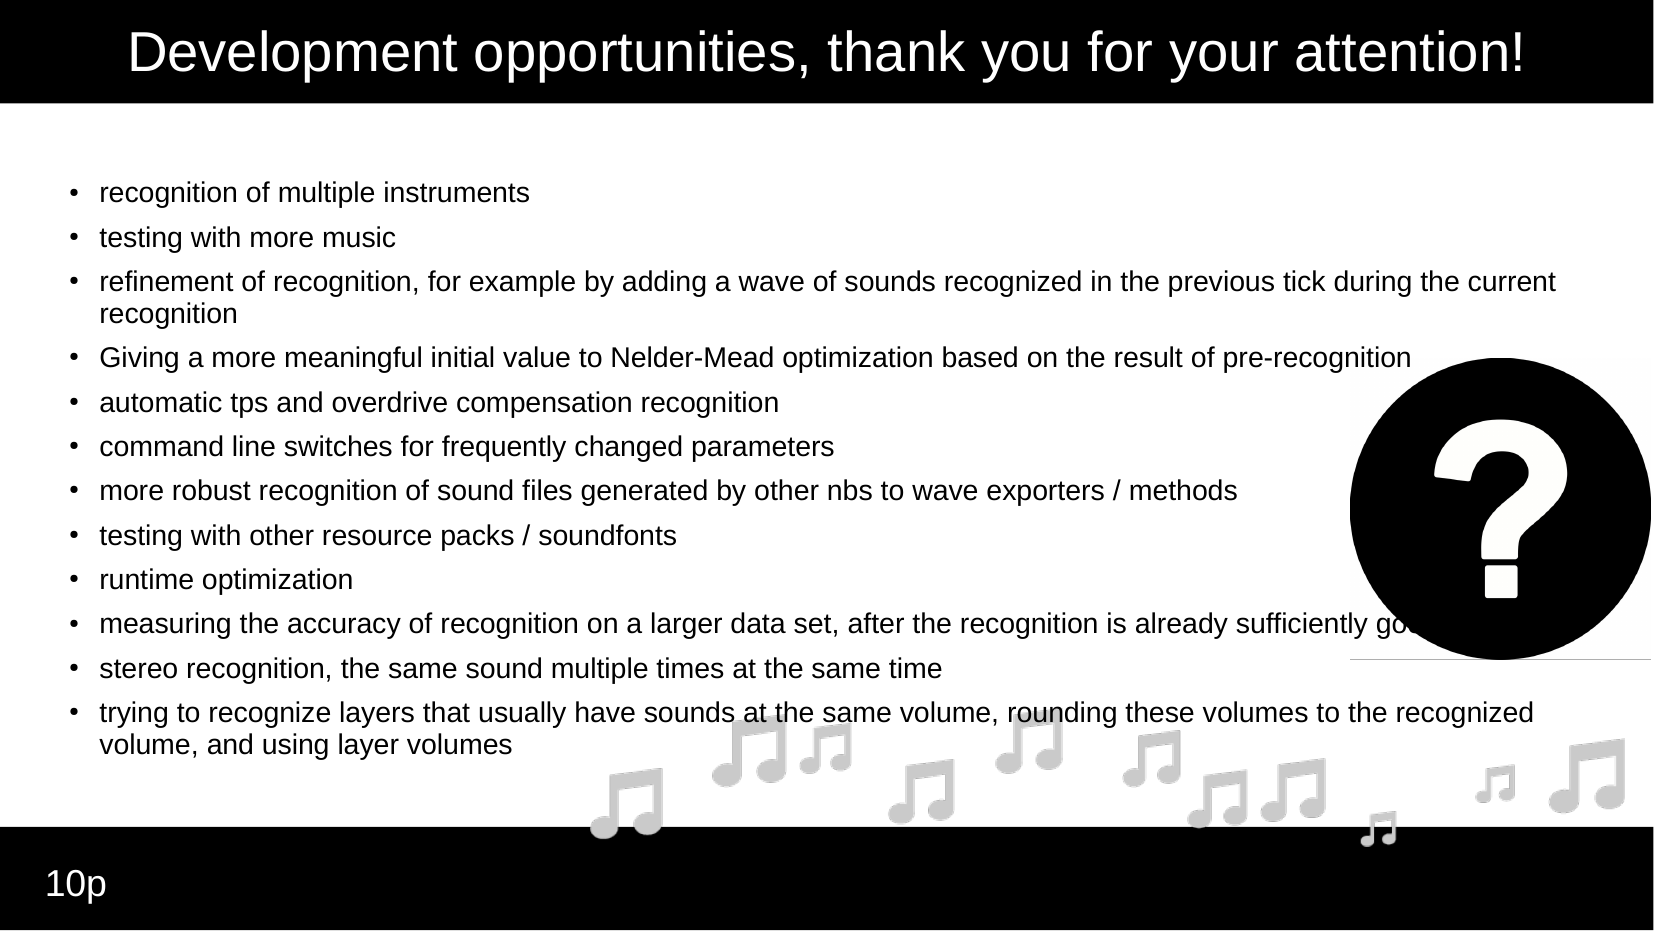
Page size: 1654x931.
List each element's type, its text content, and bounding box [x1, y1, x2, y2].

list recognition of multiple instruments testing with more music refinement of recognition, for example by adding a wave of sounds recognized in the previous tick during the current recognition Giving a more meaningful initial value to Nelder-Mead optimization based on the result of pre-recognition automatic tps and overdrive compensation recognition command line switches for frequently changed parameters more robust recognition of sound files generated by other nbs to wave exporters / methods testing with other resource packs / soundfonts runtime optimization measuring the accuracy of recognition on a larger data set, after the recognition is already sufficiently good stereo recognition, the same sound multiple times at the same time trying to recognize layers that usually have sounds at the same volume, rounding these volumes to the recognized volume, and using layer volumes [59, 177, 1595, 768]
picture [1595, 358, 1651, 661]
text_box 10p [30, 855, 136, 931]
title Development opportunities, thank you for your attention! [59, 6, 1595, 98]
